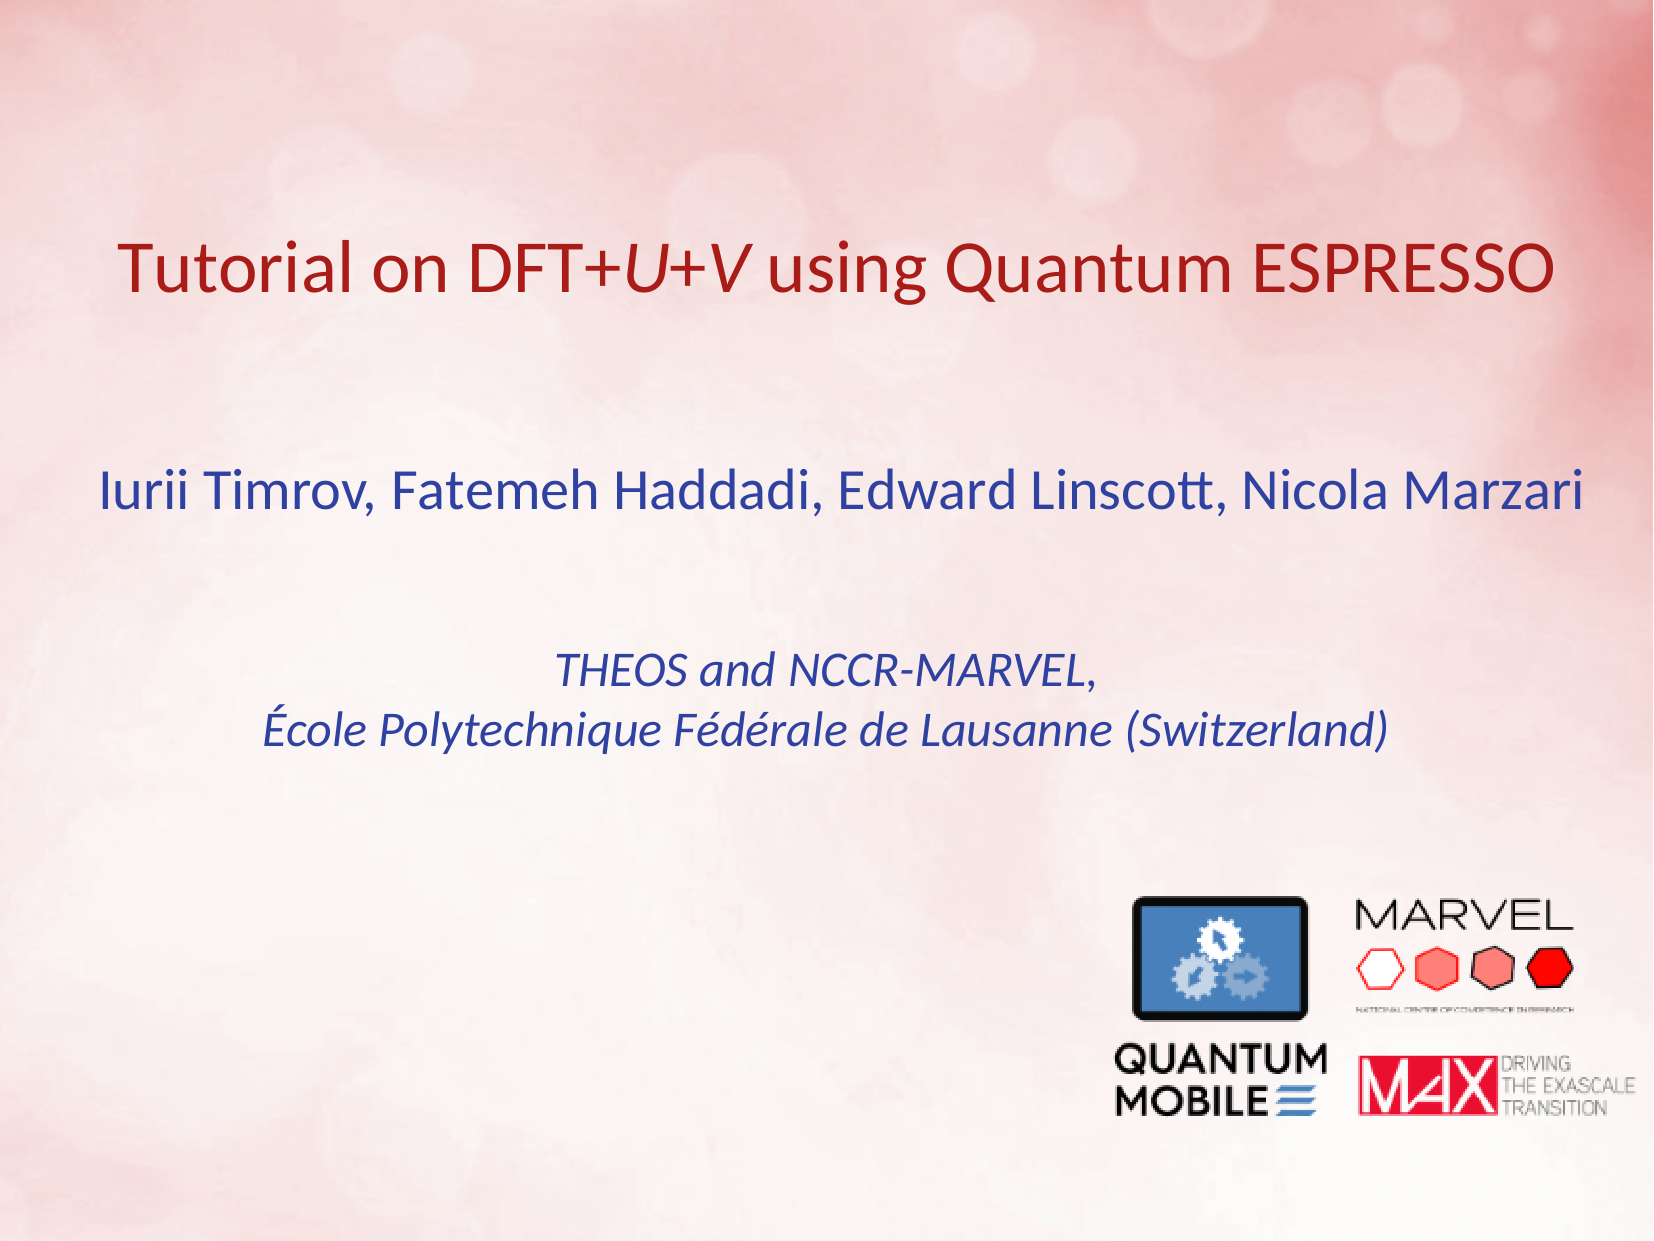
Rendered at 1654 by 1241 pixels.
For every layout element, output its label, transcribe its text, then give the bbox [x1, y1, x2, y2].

picture [0, 0, 1653, 1241]
text_box Iurii Timrov, Fatemeh Haddadi, Edward Linscott, Nicola Marzari [79, 413, 1605, 559]
text_box Tutorial on DFT+U+V using Quantum ESPRESSO [75, 210, 1617, 315]
text_box THEOS and NCCR-MARVEL, École Polytechnique Fédérale de Lausanne (Switzerland) [64, 624, 1590, 770]
